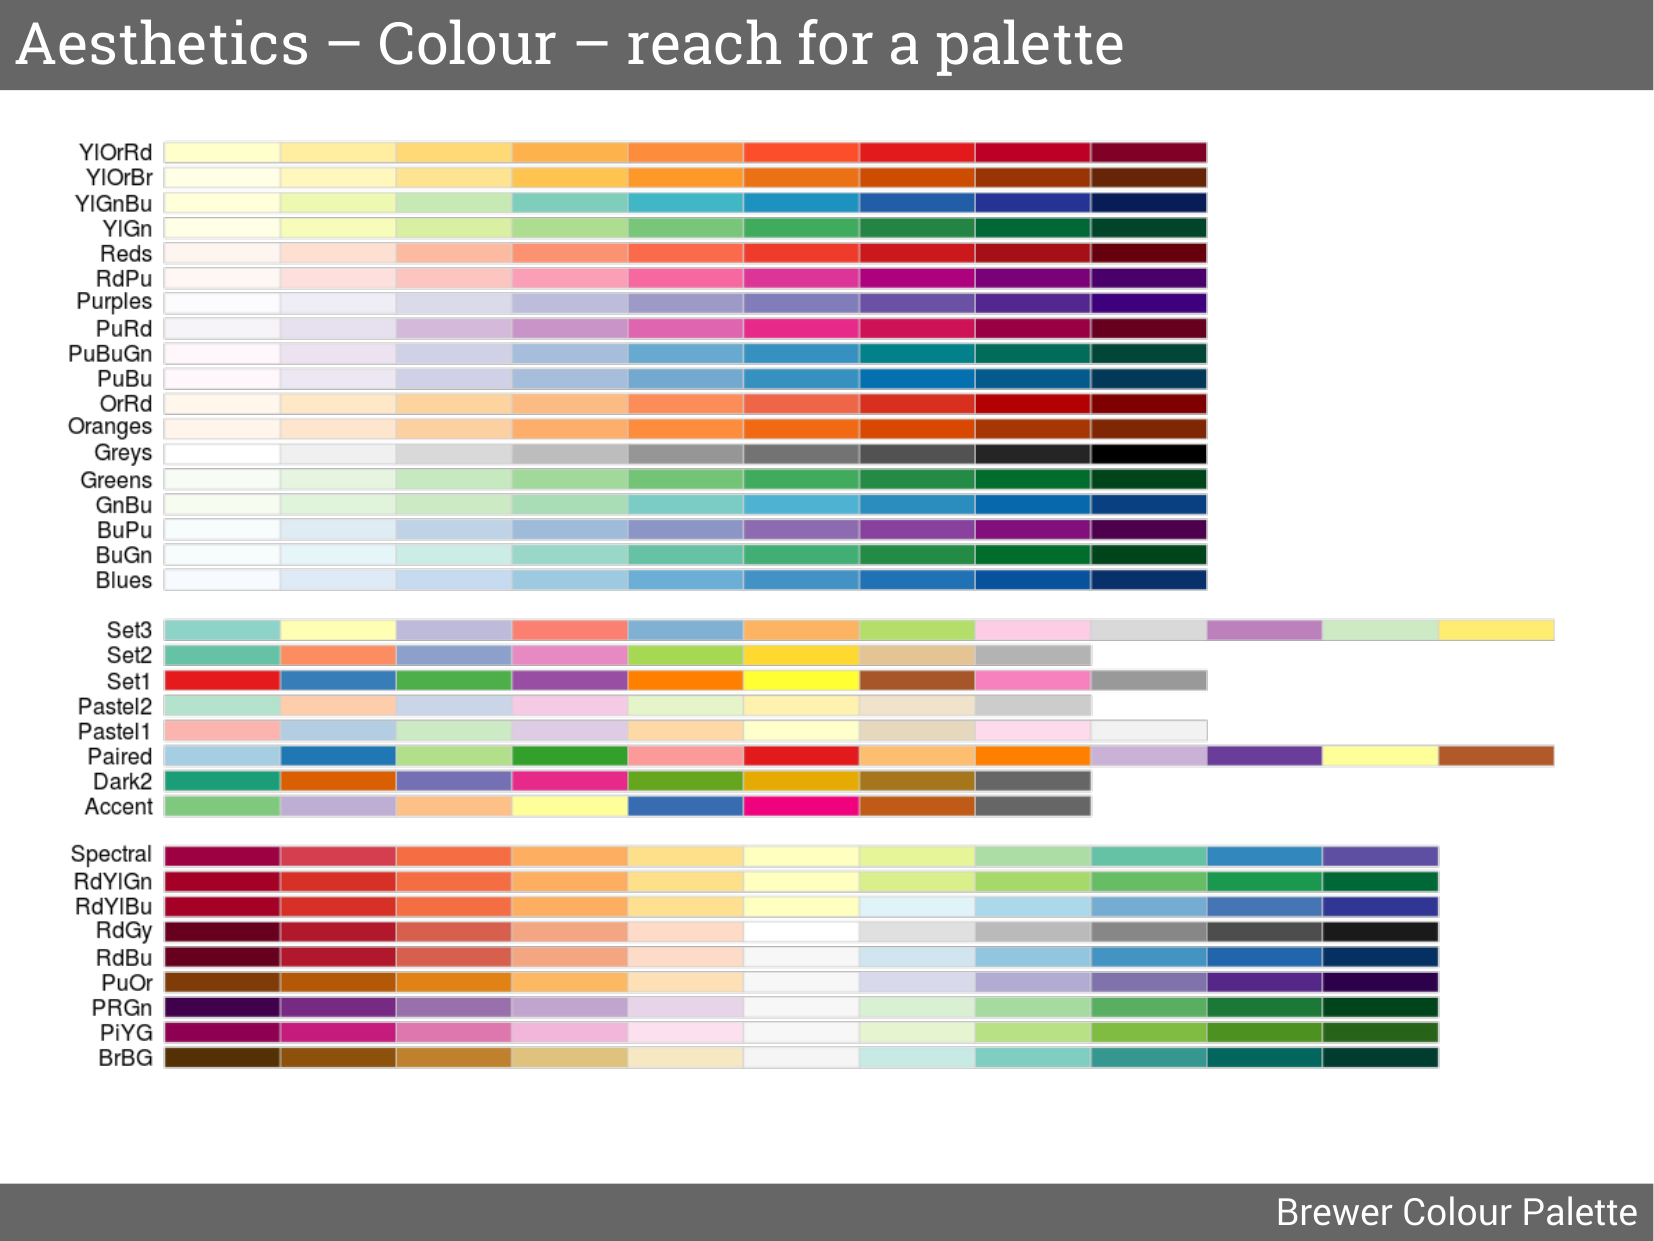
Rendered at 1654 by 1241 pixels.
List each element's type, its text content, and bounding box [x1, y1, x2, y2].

picture [0, 91, 1654, 1183]
text_box Brewer Colour Palette [0, 1183, 1654, 1241]
text_box Aesthetics – Colour – reach for a palette [0, 0, 1654, 89]
